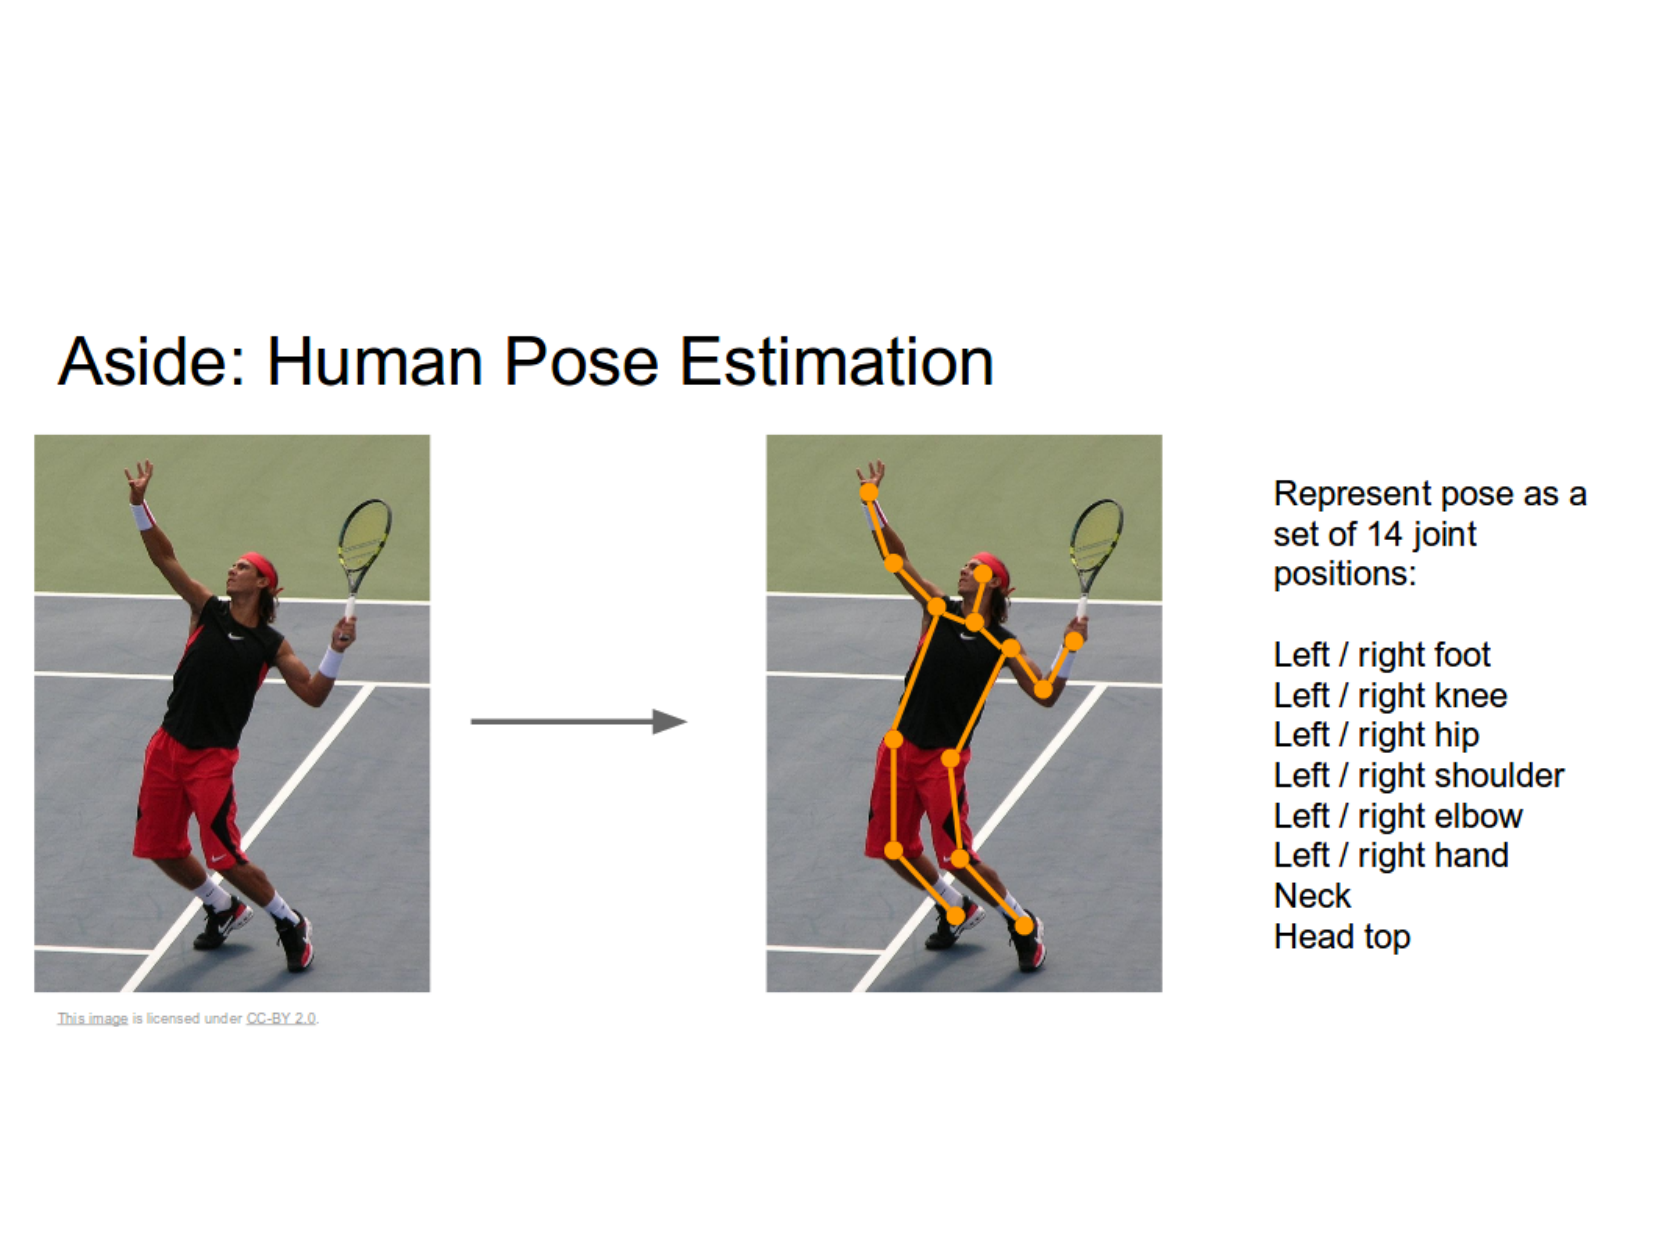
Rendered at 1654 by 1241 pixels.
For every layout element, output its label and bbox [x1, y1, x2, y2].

picture [0, 302, 1630, 1052]
